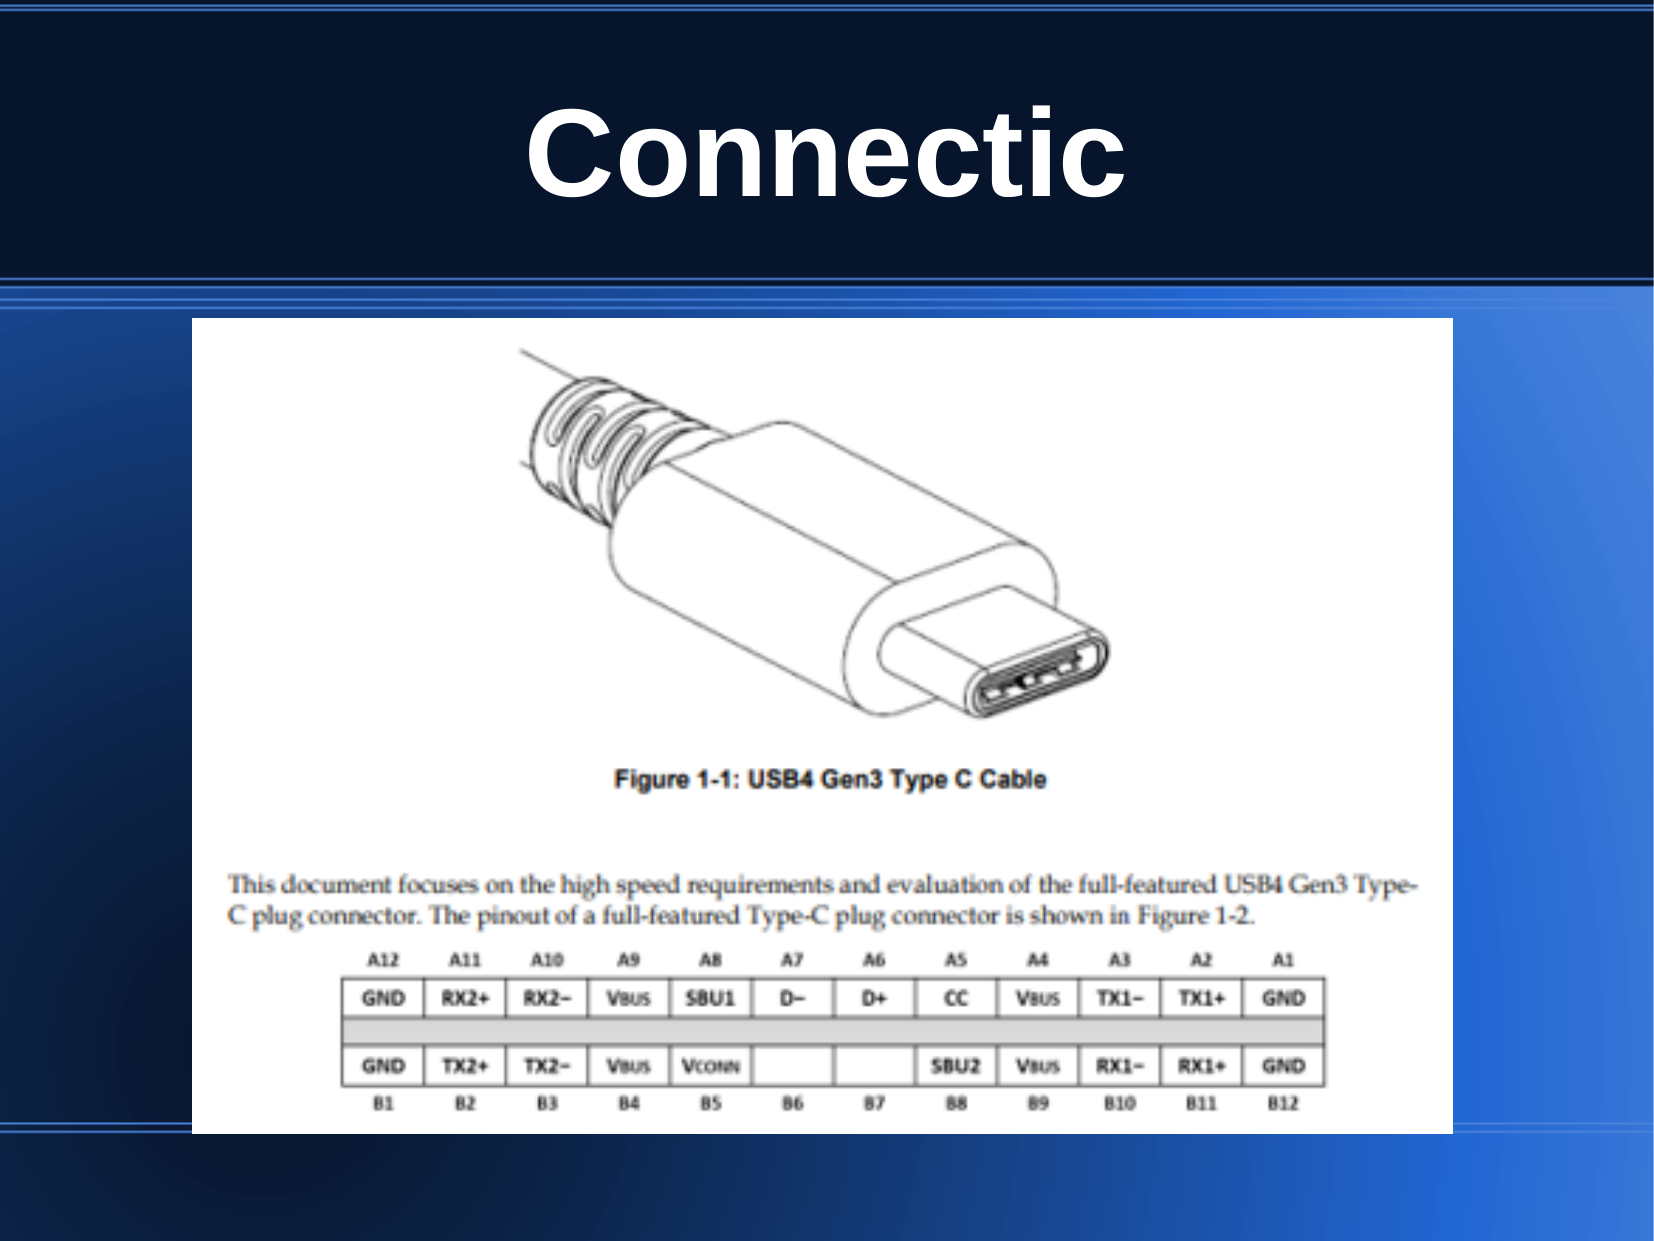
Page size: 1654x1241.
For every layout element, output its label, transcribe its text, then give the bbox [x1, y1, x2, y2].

title Connectic [82, 49, 1571, 257]
picture [0, 0, 1654, 1241]
